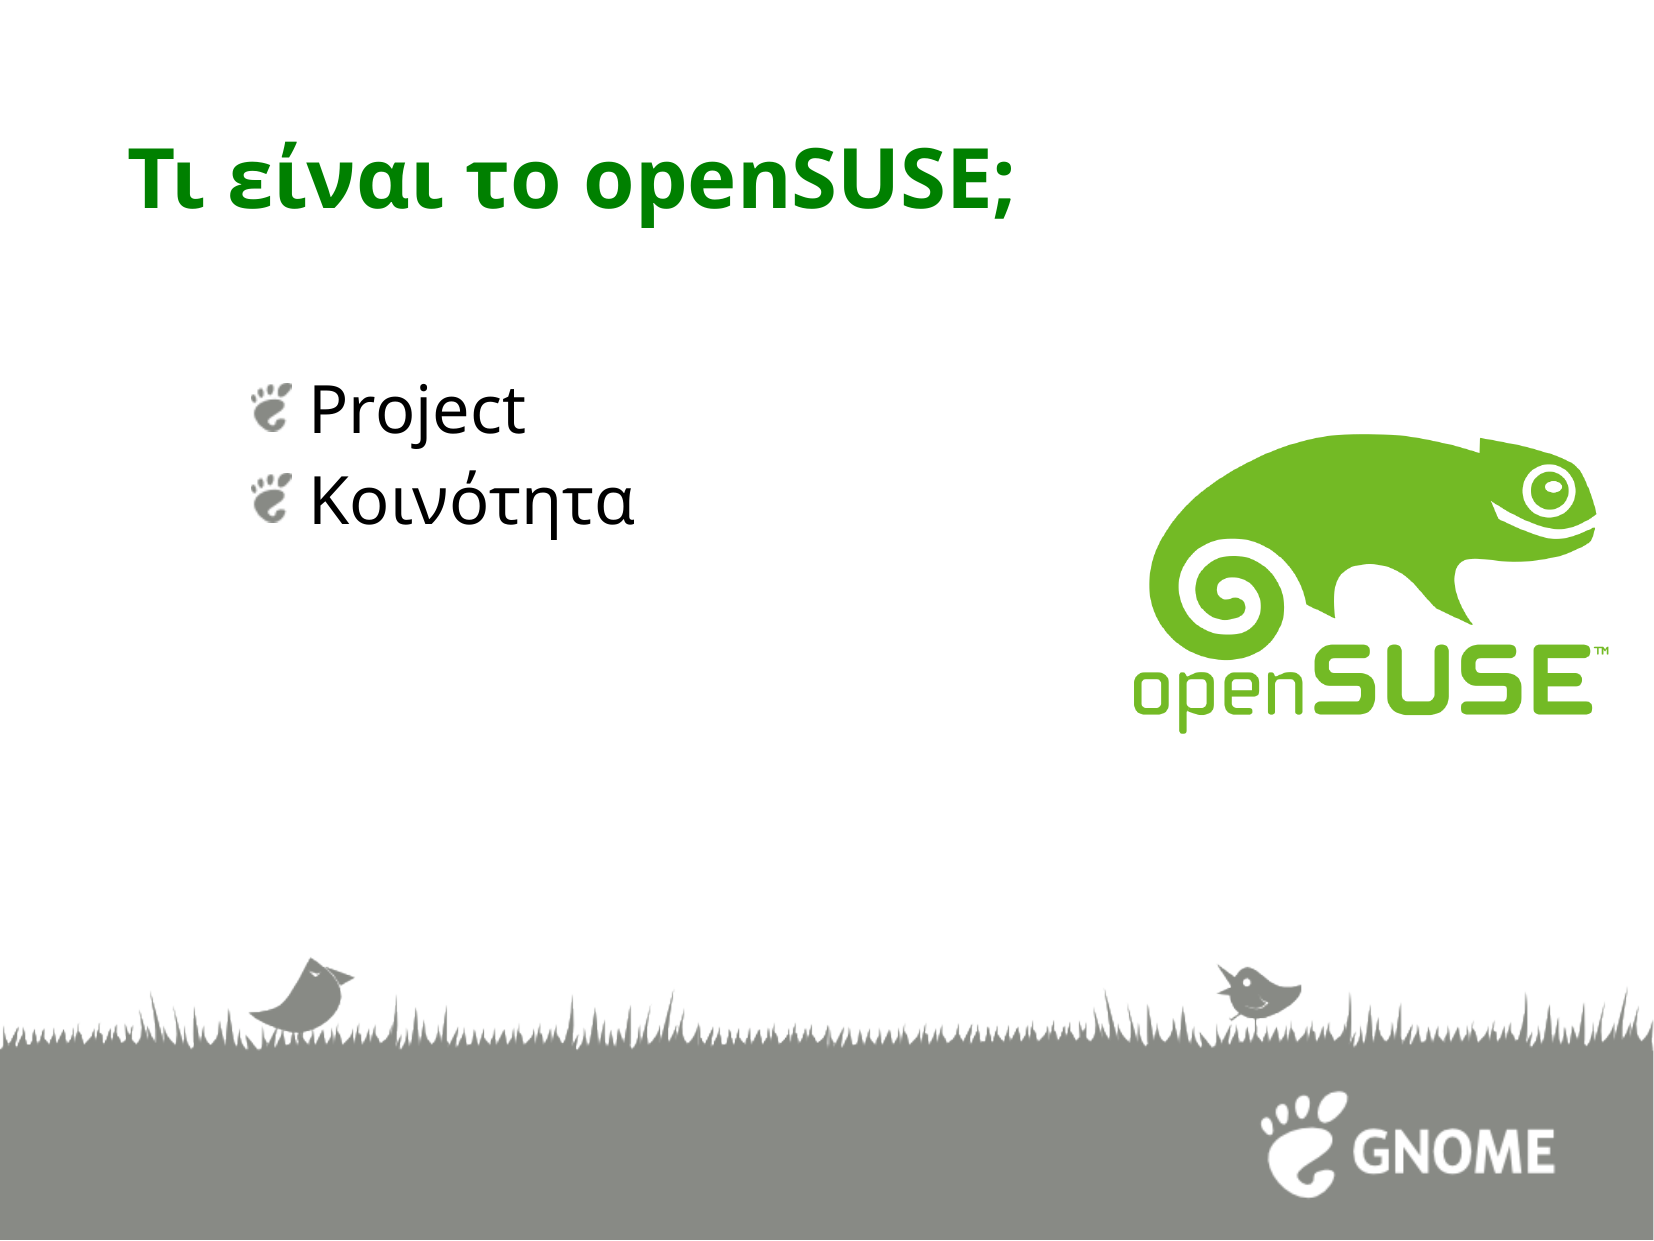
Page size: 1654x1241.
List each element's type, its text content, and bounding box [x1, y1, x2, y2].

picture [0, 0, 1654, 1241]
text_box Project Κοινότητα [236, 354, 875, 546]
text_box Τι είναι το openSUSE; [112, 112, 1276, 239]
